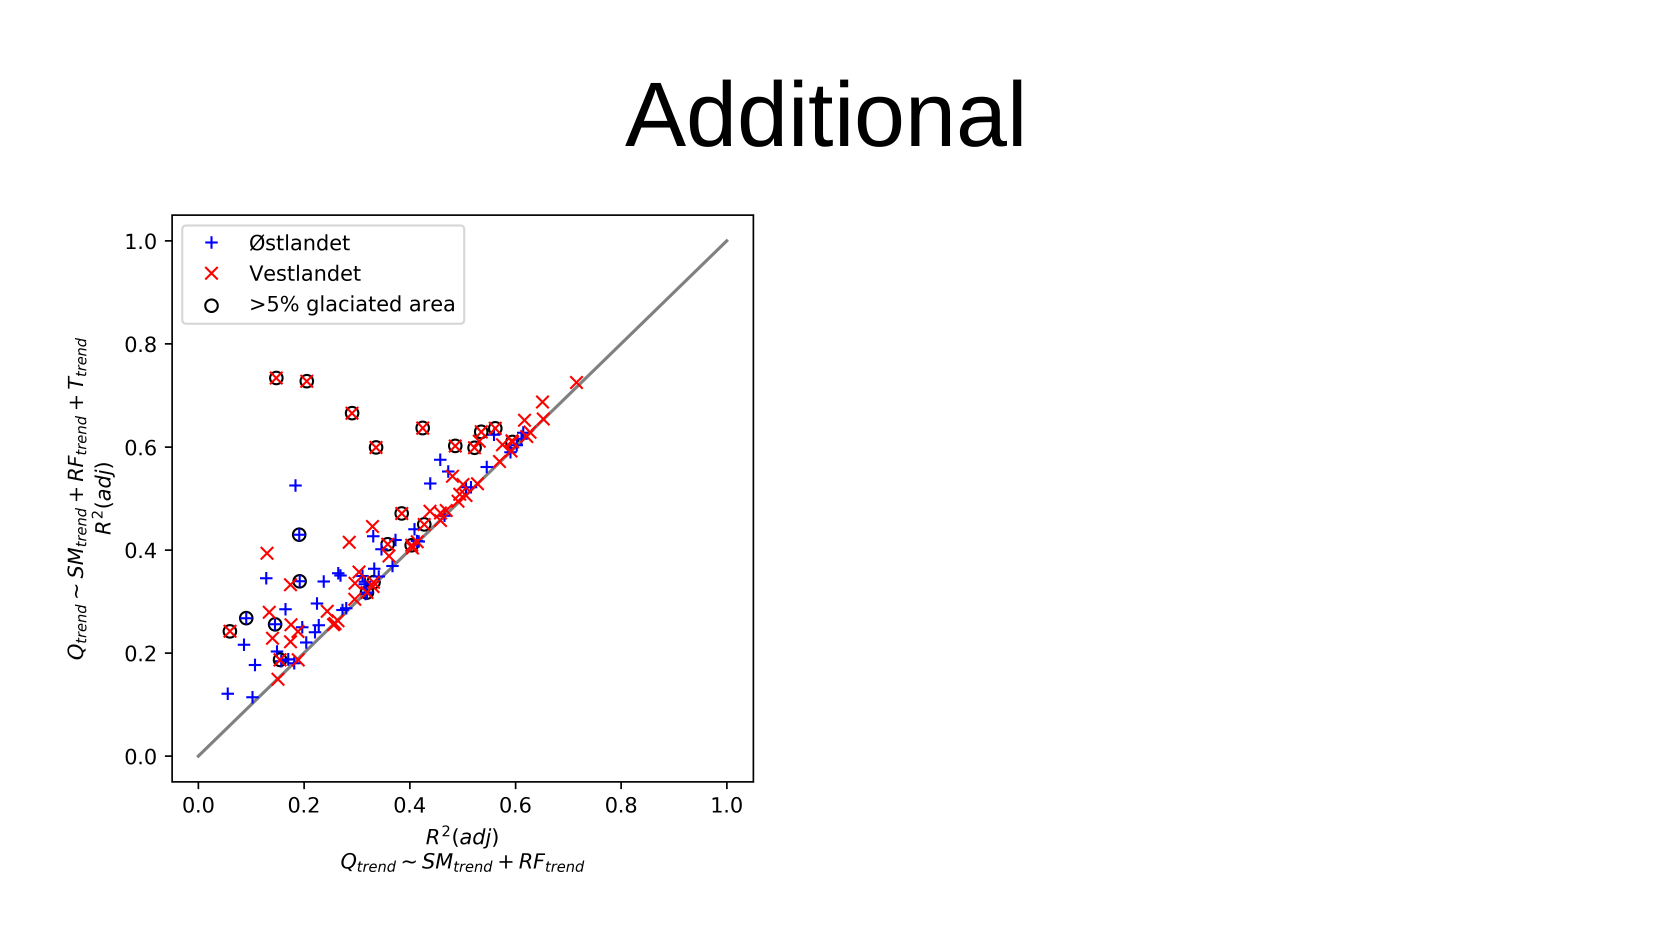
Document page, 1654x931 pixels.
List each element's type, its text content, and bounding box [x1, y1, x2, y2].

picture [52, 200, 768, 888]
title Additional [82, 37, 1571, 193]
